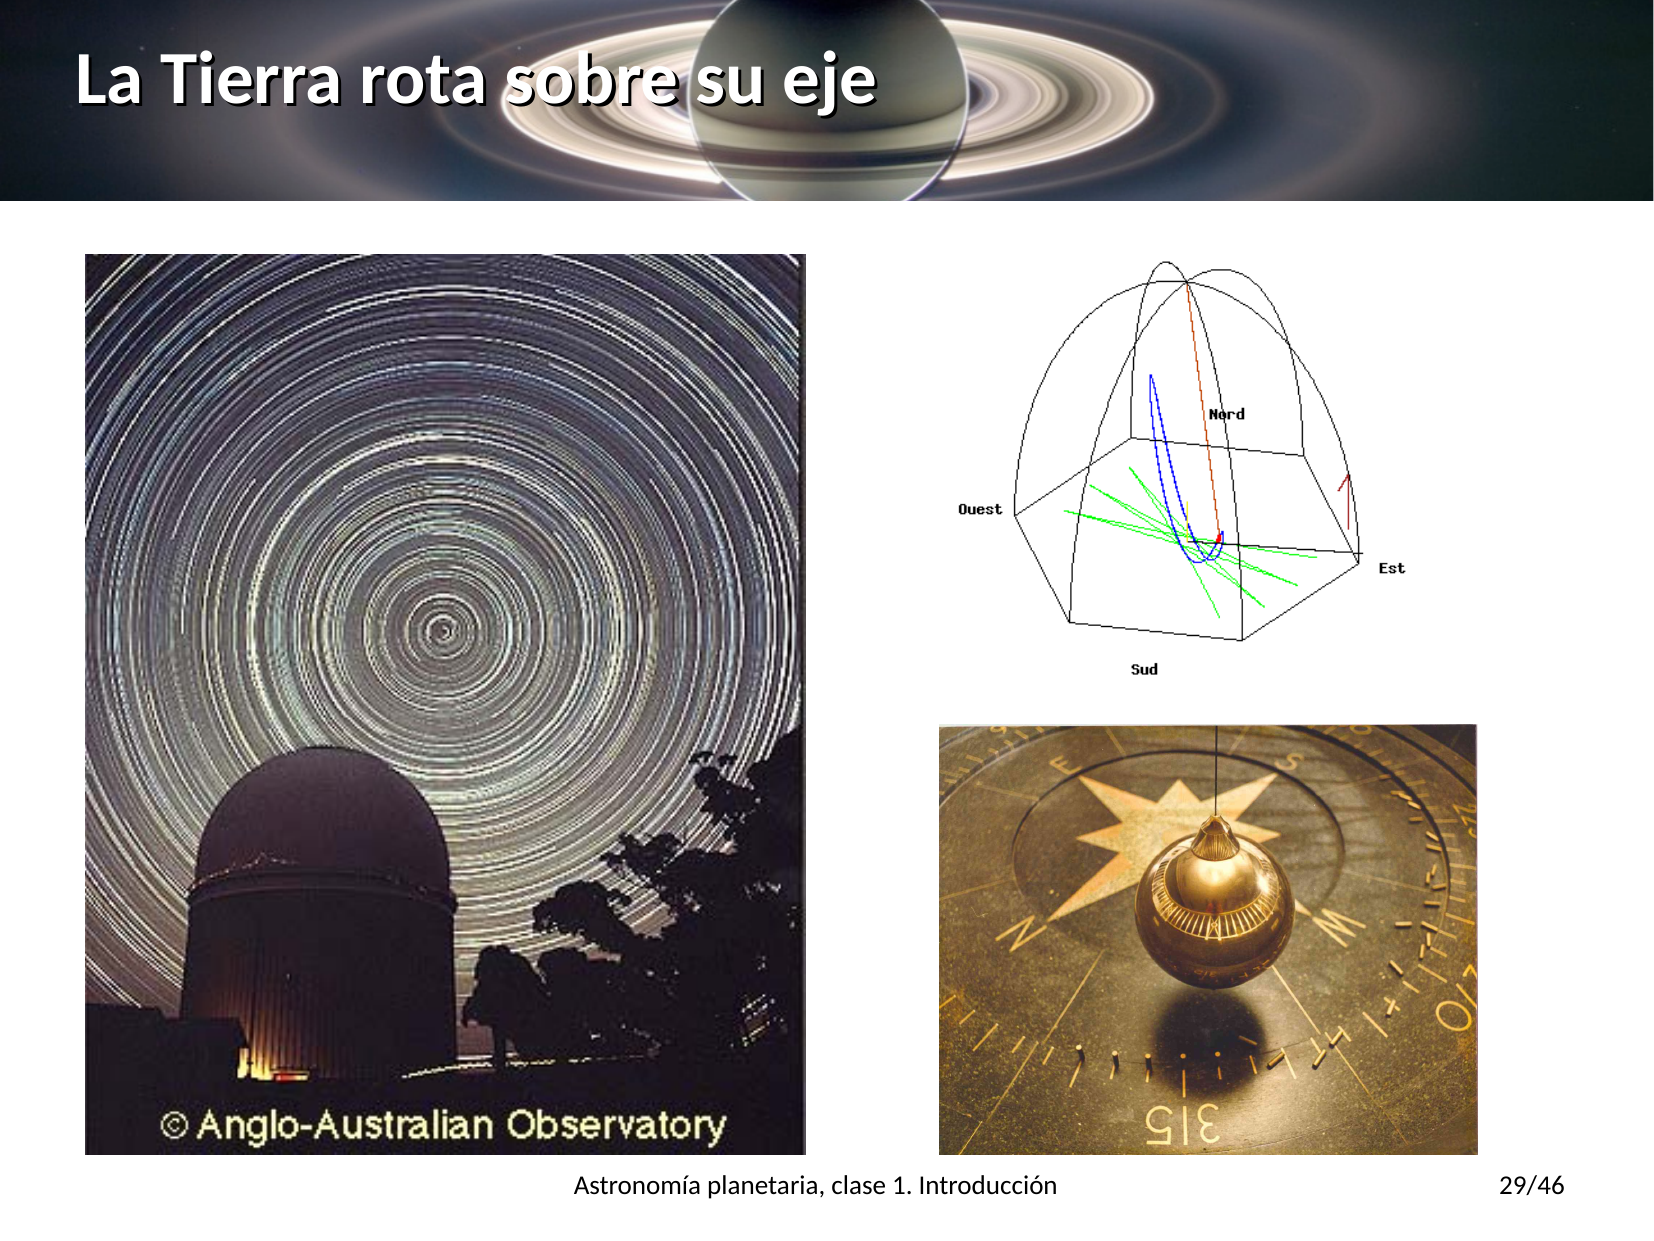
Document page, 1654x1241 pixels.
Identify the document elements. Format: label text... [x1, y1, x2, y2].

picture [939, 724, 1478, 1155]
picture [0, 0, 1654, 201]
picture [922, 254, 1495, 685]
picture [85, 254, 806, 1156]
title La Tierra rota sobre su eje [75, 19, 1564, 151]
